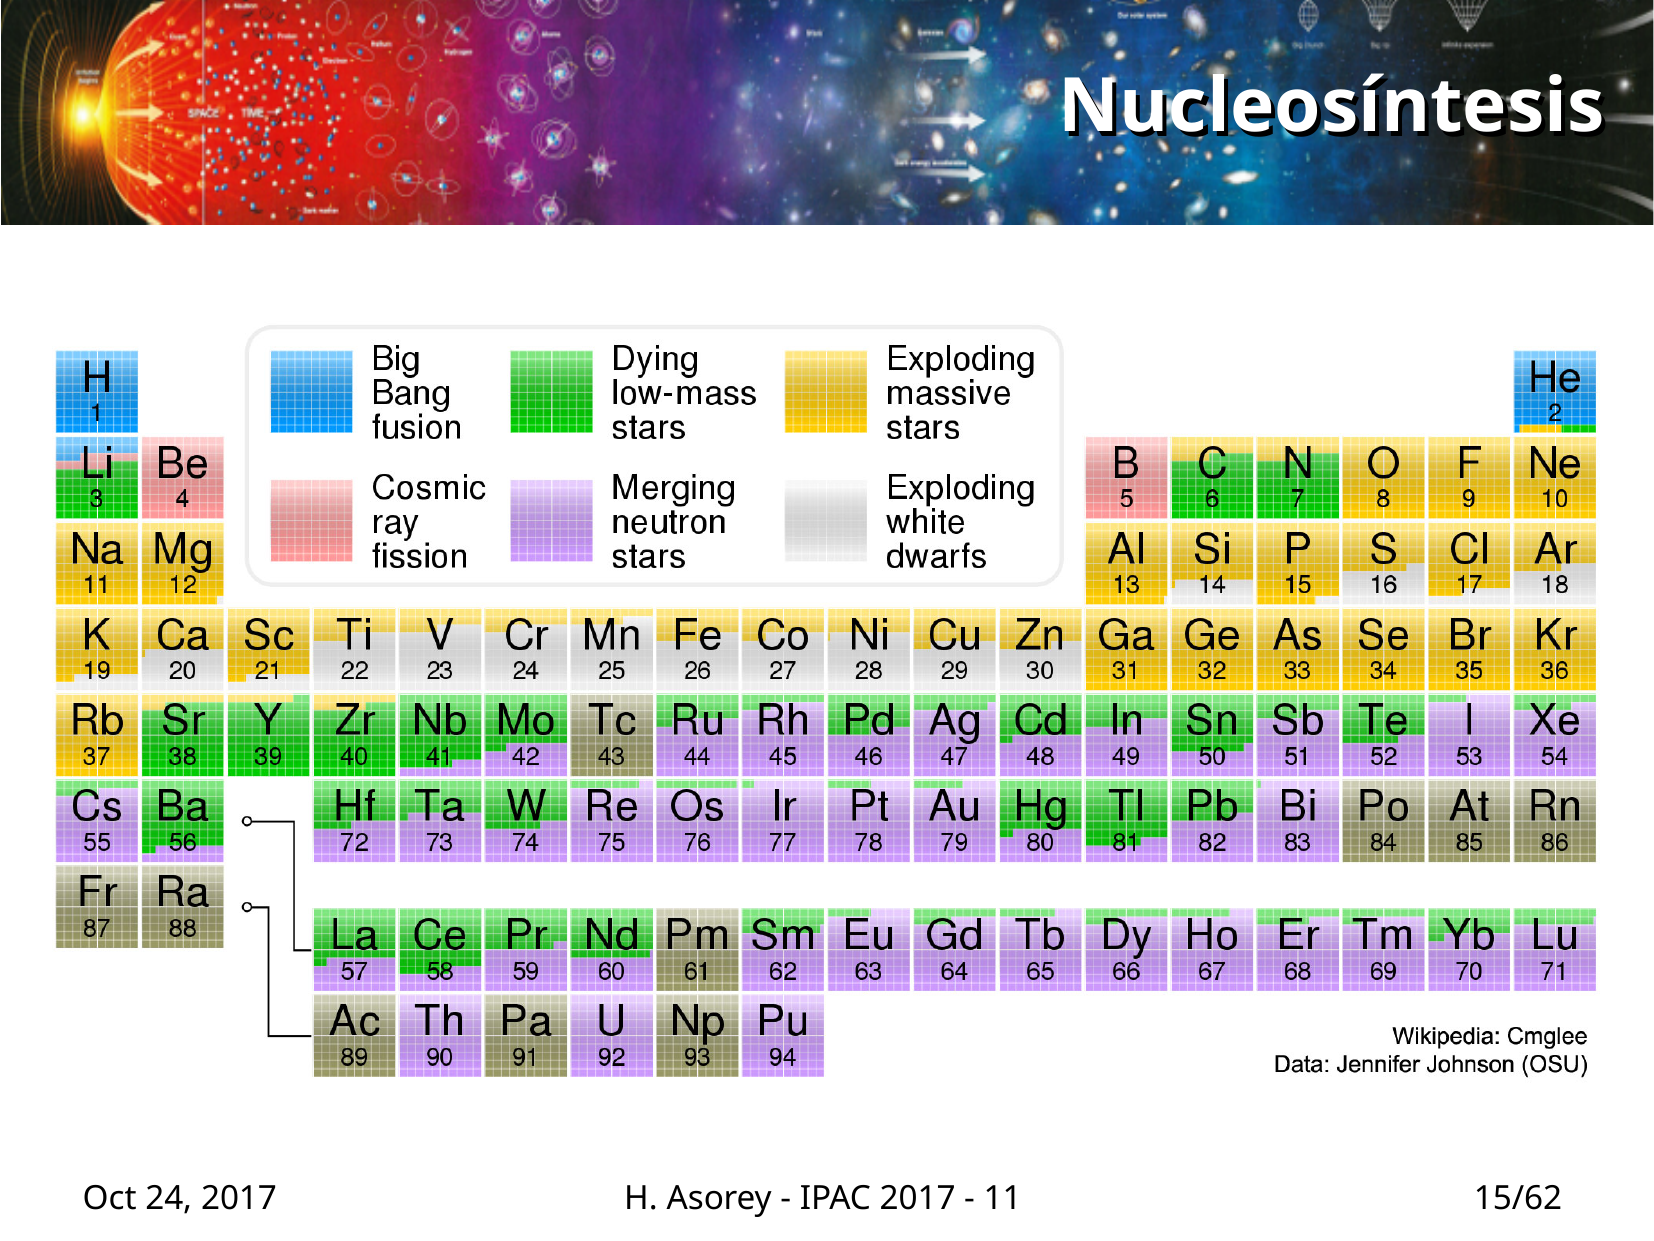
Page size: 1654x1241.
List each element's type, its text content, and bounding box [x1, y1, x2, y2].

title Nucleosíntesis [45, 15, 1606, 191]
picture [45, 314, 1606, 1095]
picture [1, 0, 1654, 225]
